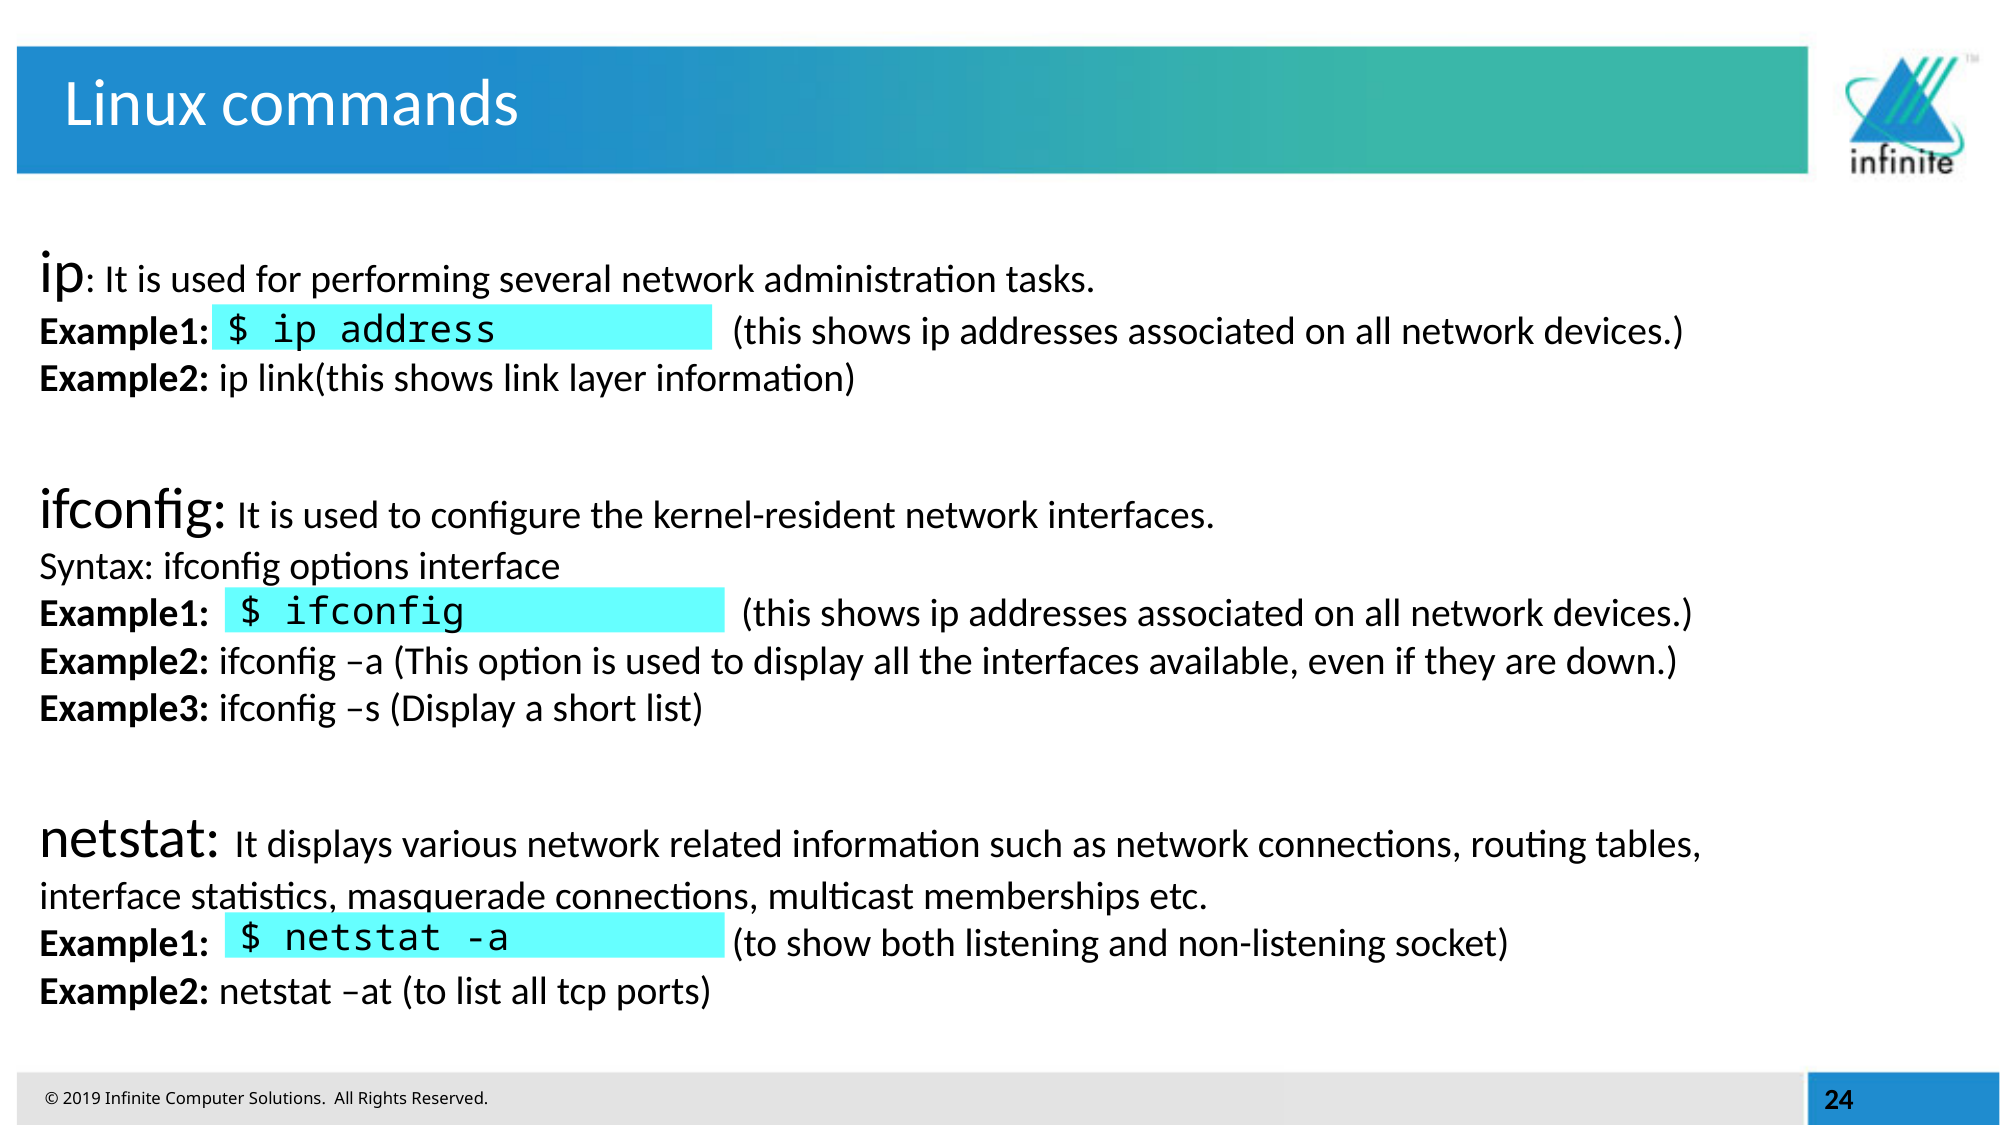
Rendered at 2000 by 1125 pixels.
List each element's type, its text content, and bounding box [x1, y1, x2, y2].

text_box ip: It is used for performing several network administration tasks. Example1: (this shows ip addresses associated on all network devices.) Example2: ip link(this shows link layer information) ifconfig: It is used to configure the kernel-resident network interfaces. Syntax: ifconfig options interface Example1: (this shows ip addresses associated on all network devices.) Example2: ifconfig –a (This option is used to display all the interfaces available, even if they are down.) Example3: ifconfig –s (Display a short list) netstat: It displays various network related information such as network connections, routing tables, interface statistics, masquerade connections, multicast memberships etc. Example1: (to show both listening and non-listening socket) Example2: netstat –at (to list all tcp ports) [24, 224, 1813, 1125]
text_box $ netstat -a [224, 912, 725, 958]
picture [16, 0, 2000, 1125]
title Linux commands [49, 51, 1913, 182]
text_box $ ifconfig [224, 587, 725, 633]
text_box $ ip address [212, 304, 713, 350]
slide_number <number> [1813, 1073, 2000, 1125]
